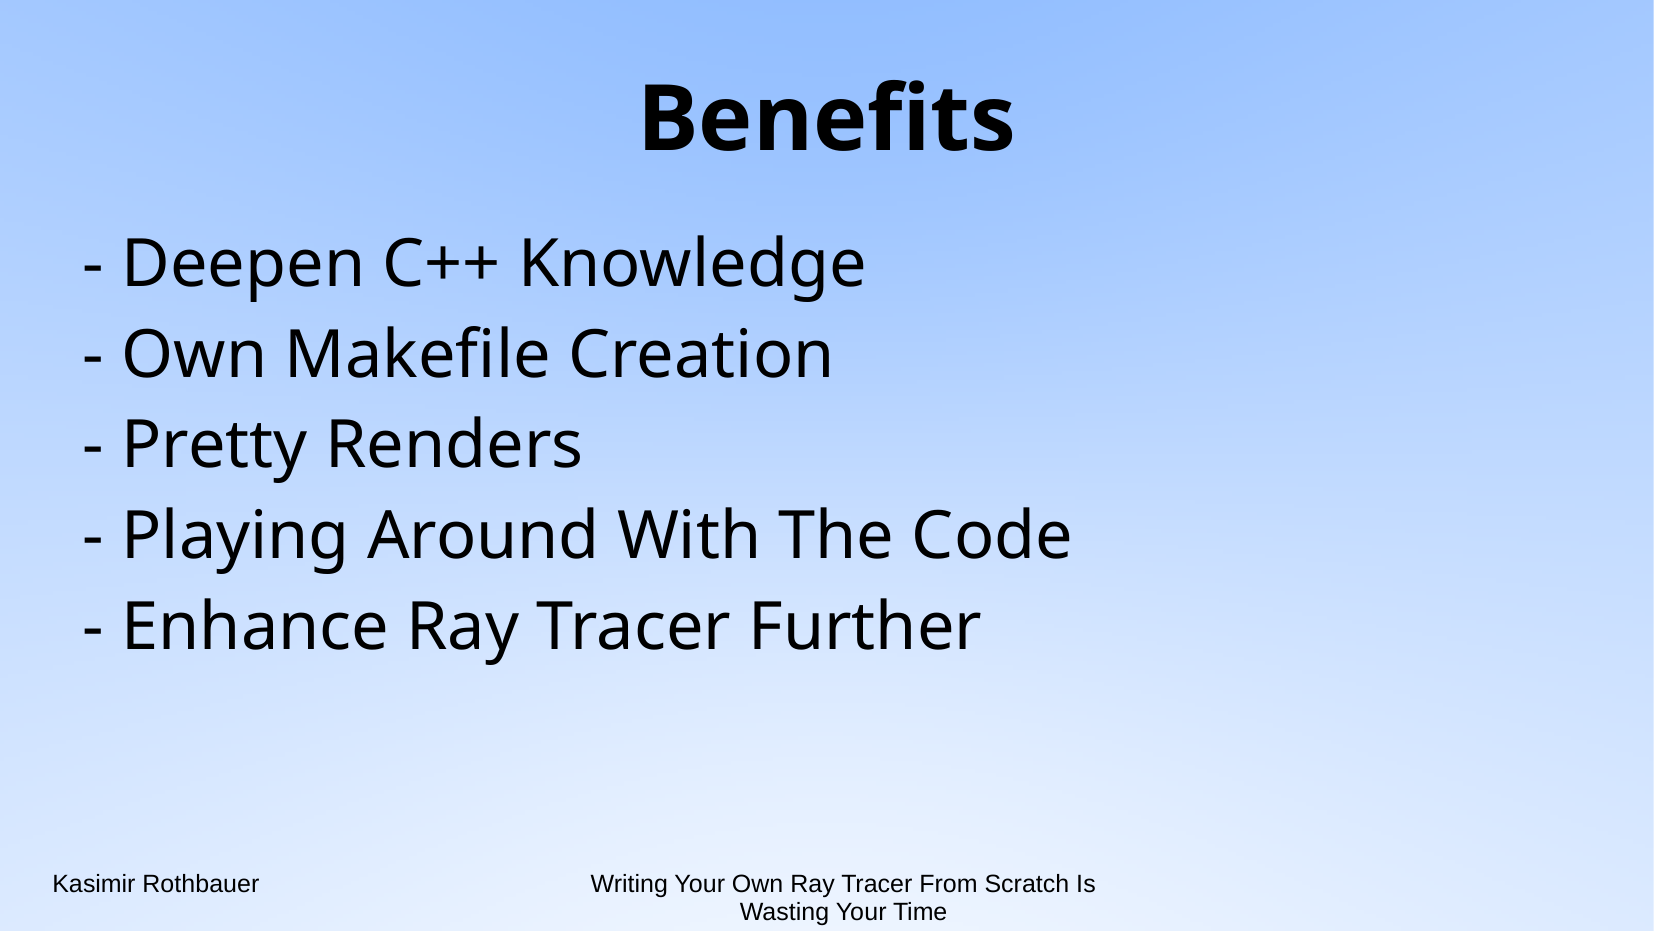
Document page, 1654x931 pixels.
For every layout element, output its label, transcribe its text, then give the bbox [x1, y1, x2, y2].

picture [0, 0, 1654, 931]
text_box Kasimir Rothbauer [37, 862, 413, 906]
title Benefits [82, 0, 1571, 215]
text_box - Deepen C++ Knowledge - Own Makefile Creation - Pretty Renders - Playing Around With The Code - Enhance Ray Tracer Further [82, 215, 1571, 755]
text_box Writing Your Own Ray Tracer From Scratch Is Wasting Your Time [562, 862, 1126, 931]
